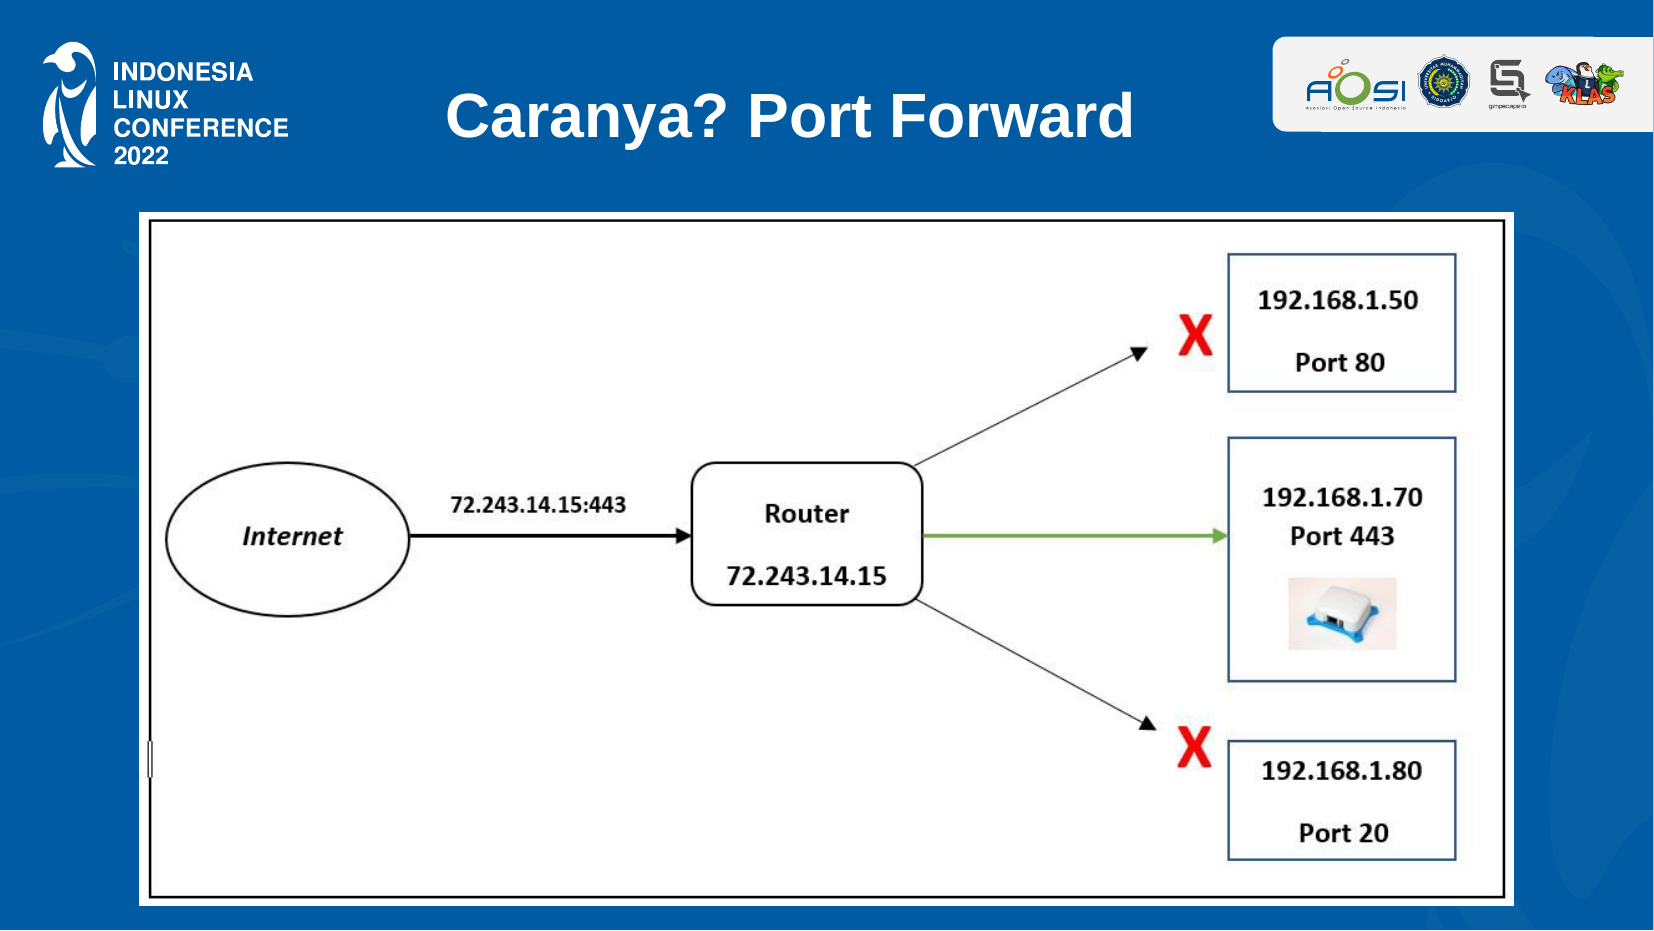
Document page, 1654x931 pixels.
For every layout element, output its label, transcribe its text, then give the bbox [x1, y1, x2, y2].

picture [139, 212, 1514, 906]
picture [1545, 62, 1624, 105]
picture [1417, 54, 1471, 108]
text_box Caranya? Port Forward [344, 75, 1238, 188]
